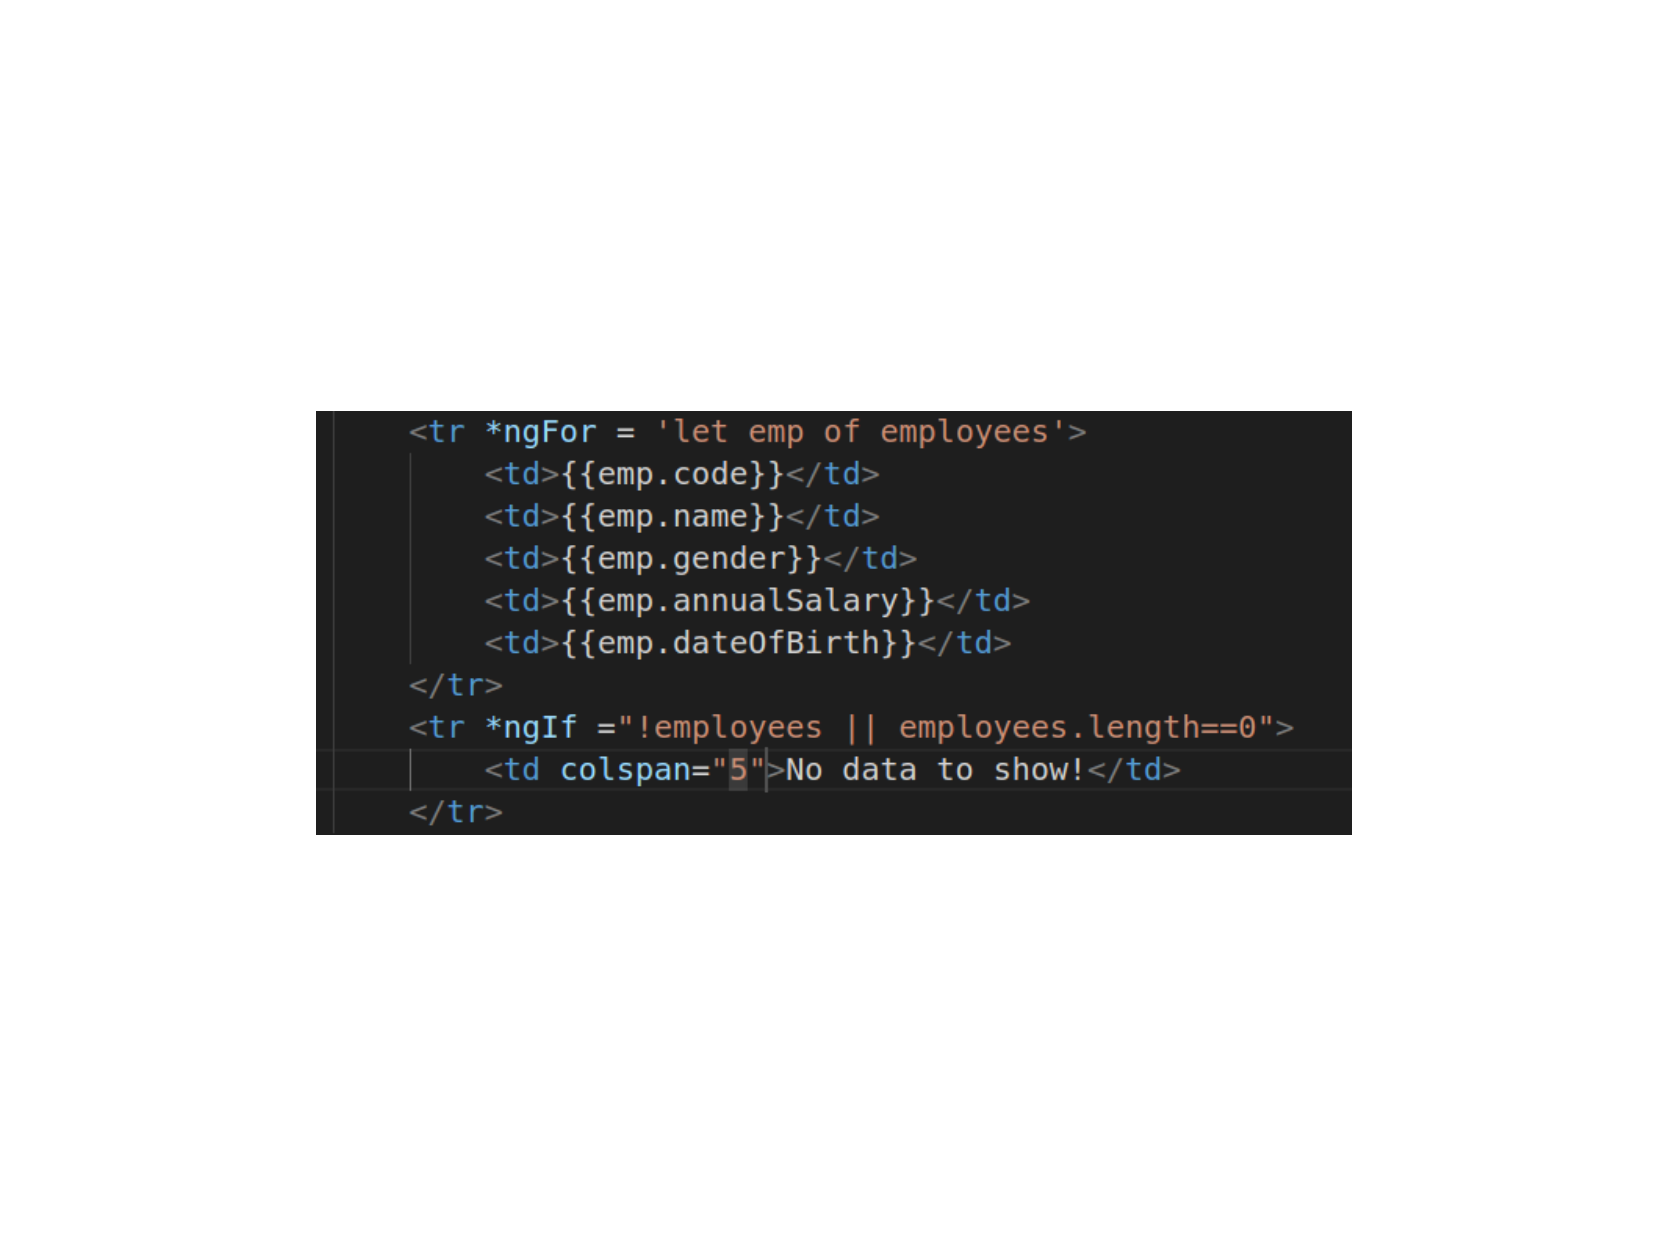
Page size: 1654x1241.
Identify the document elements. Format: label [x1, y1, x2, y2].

picture [316, 411, 1352, 835]
